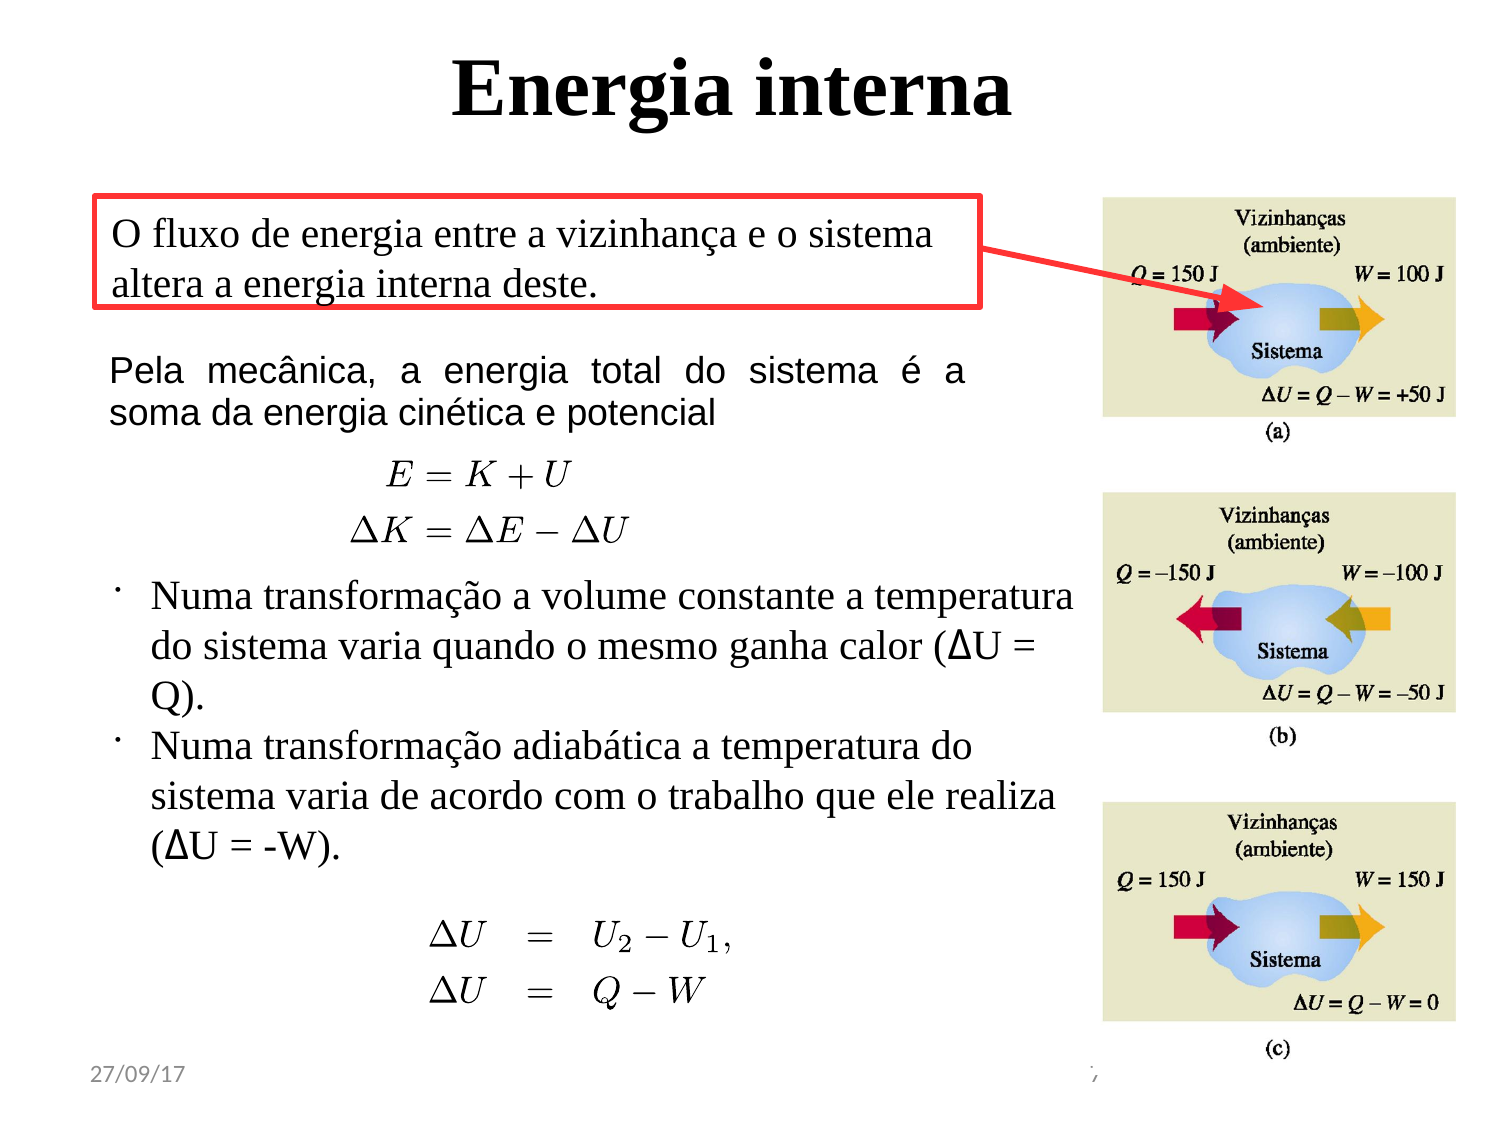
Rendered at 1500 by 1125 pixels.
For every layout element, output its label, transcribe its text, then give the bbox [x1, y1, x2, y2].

text_box O fluxo de energia entre a vizinhança e o sistema altera a energia interna deste. [94, 196, 981, 308]
text_box <número> [1074, 1042, 1425, 1103]
text_box Numa transformação a volume constante a temperatura do sistema varia quando o mesmo ganha calor (ΔU = Q). Numa transformação adiabática a temperatura do sistema varia de acordo com o trabalho que ele realiza (ΔU = -W). [100, 560, 1092, 910]
text_box Energia interna [436, 25, 1034, 136]
text_box [427, 919, 733, 1010]
text_box 27/09/17 [74, 1042, 425, 1103]
text_box [348, 460, 631, 546]
text_box Pela mecânica, a energia total do sistema é a soma da energia cinética e potencial [94, 342, 981, 442]
picture [1092, 184, 1468, 1075]
